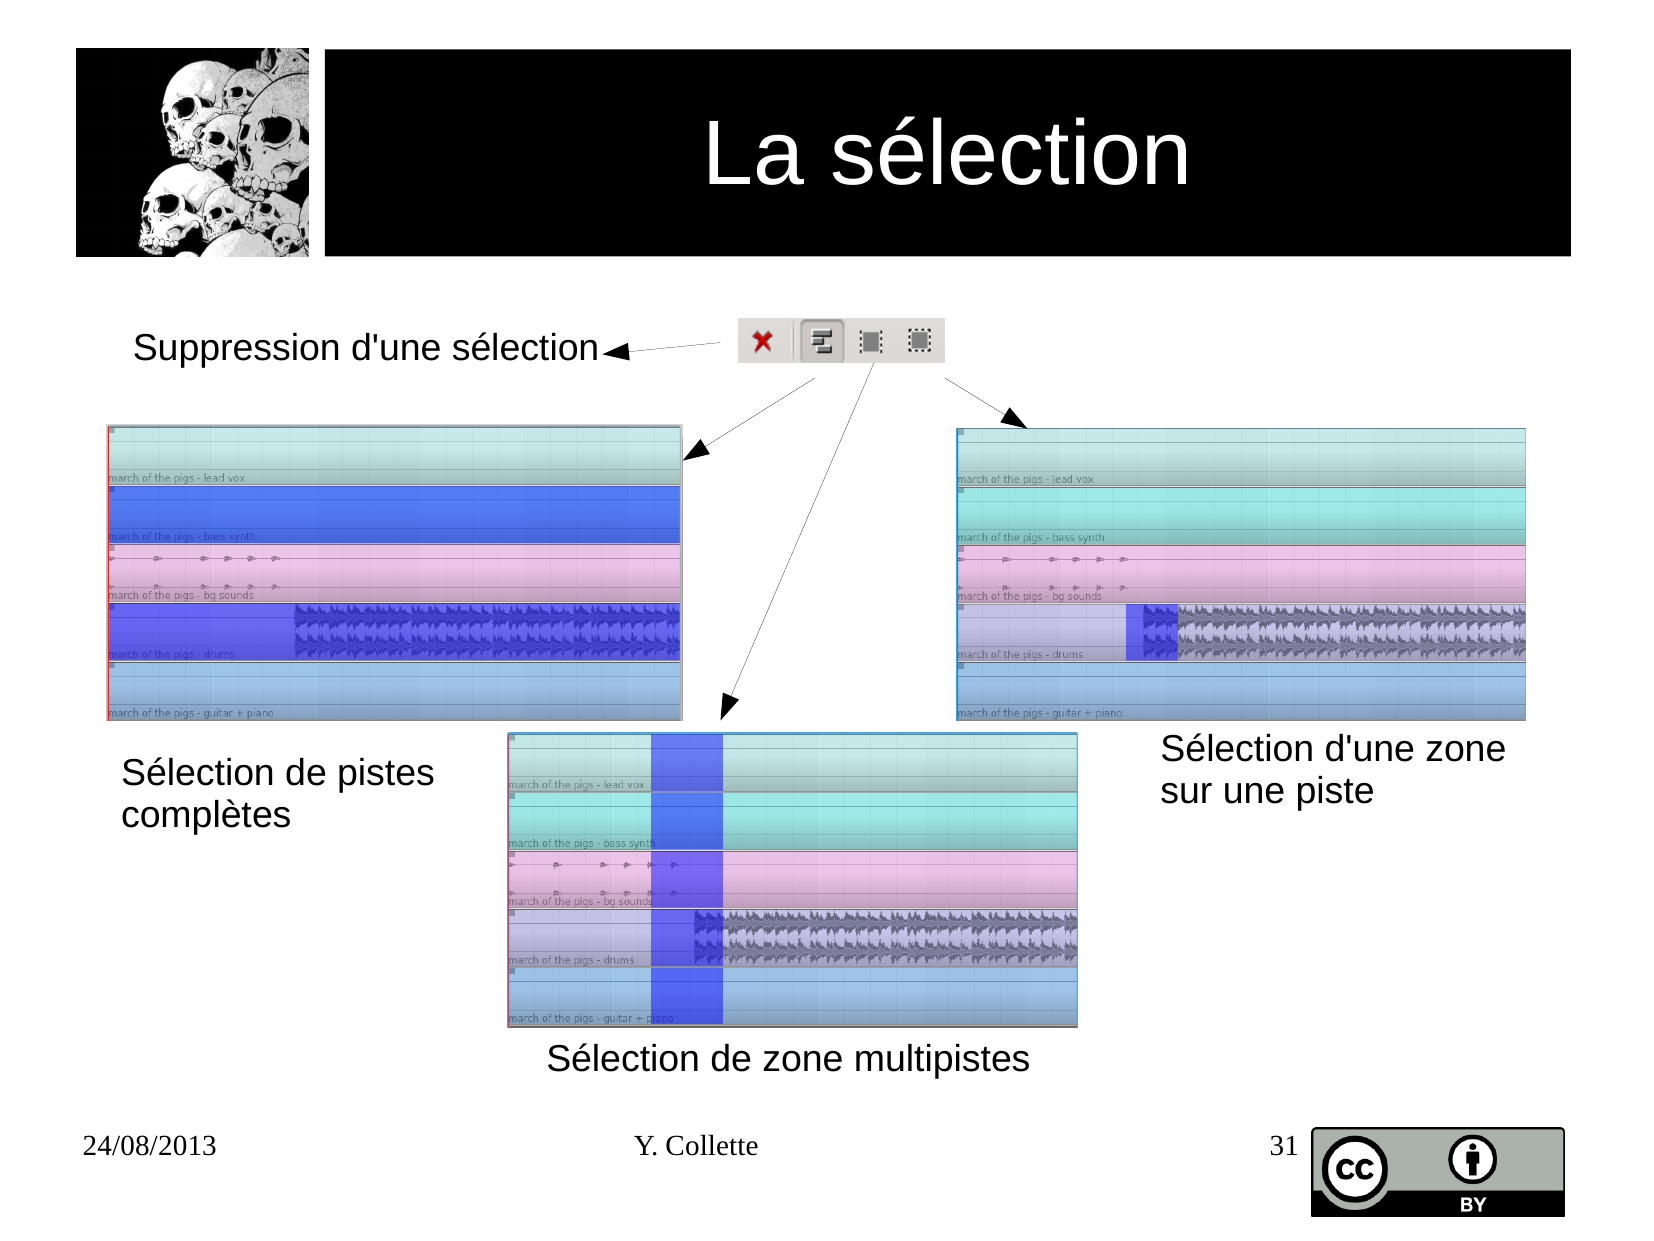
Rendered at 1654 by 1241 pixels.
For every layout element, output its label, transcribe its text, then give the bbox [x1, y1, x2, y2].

text_box Suppression d'une sélection [118, 318, 615, 376]
picture [1311, 1127, 1565, 1217]
picture [738, 318, 945, 363]
text_box Sélection d'une zone sur une piste [1145, 720, 1524, 820]
picture [106, 424, 683, 721]
picture [76, 48, 309, 257]
text_box Sélection de pistes complètes [106, 744, 485, 843]
picture [507, 732, 1078, 1028]
text_box Sélection de zone multipistes [531, 1029, 1052, 1087]
title La sélection [324, 49, 1571, 257]
picture [956, 428, 1526, 721]
